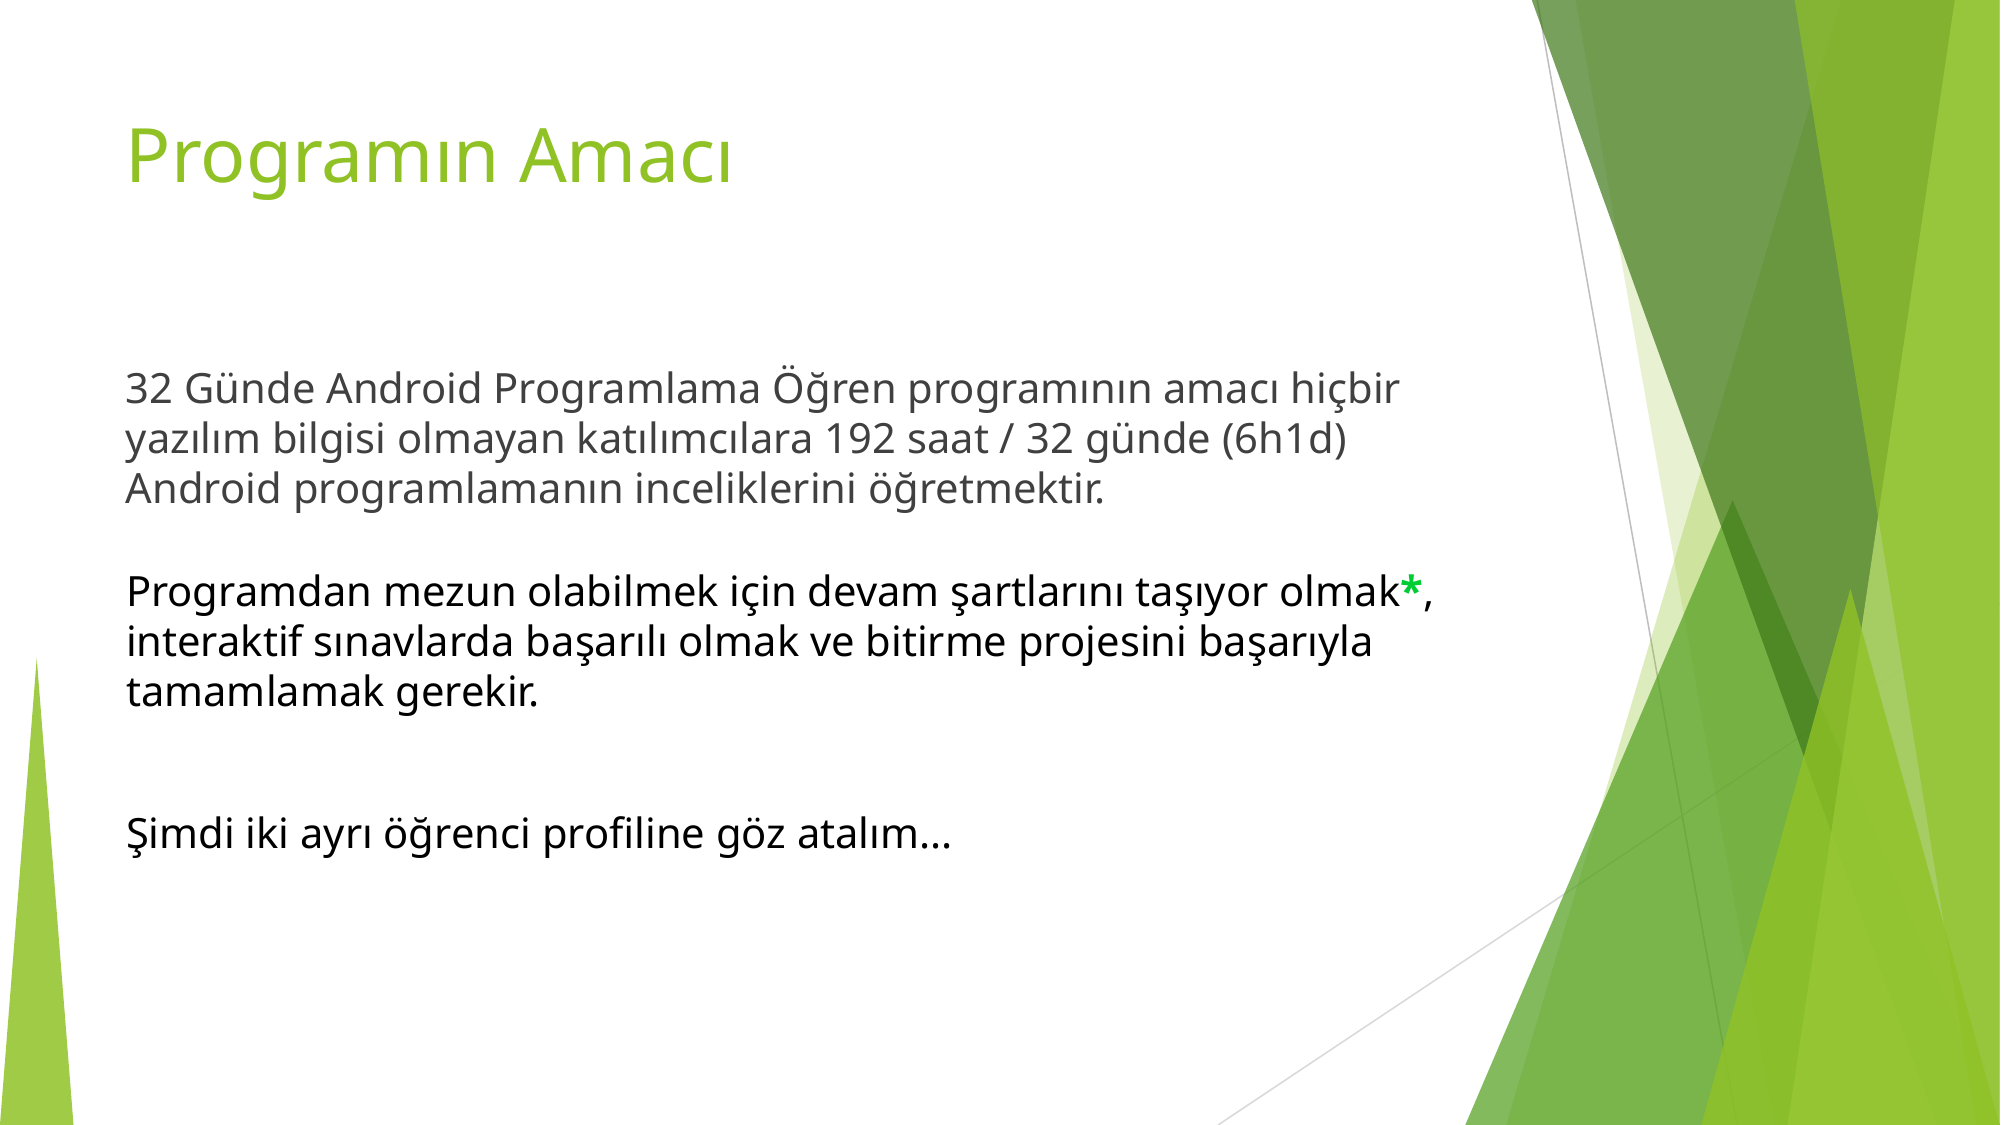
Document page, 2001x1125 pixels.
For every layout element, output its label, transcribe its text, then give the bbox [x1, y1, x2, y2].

title Programın Amacı [111, 99, 1522, 317]
list 32 Günde Android Programlama Öğren programının amacı hiçbir yazılım bilgisi olmayan katılımcılara 192 saat / 32 günde (6h1d) Android programlamanın inceliklerini öğretmektir. [111, 354, 1522, 520]
text_box Programdan mezun olabilmek için devam şartlarını taşıyor olmak*, interaktif sınavlarda başarılı olmak ve bitirme projesini başarıyla tamamlamak gerekir. Şimdi iki ayrı öğrenci profiline göz atalım... [111, 557, 1522, 724]
